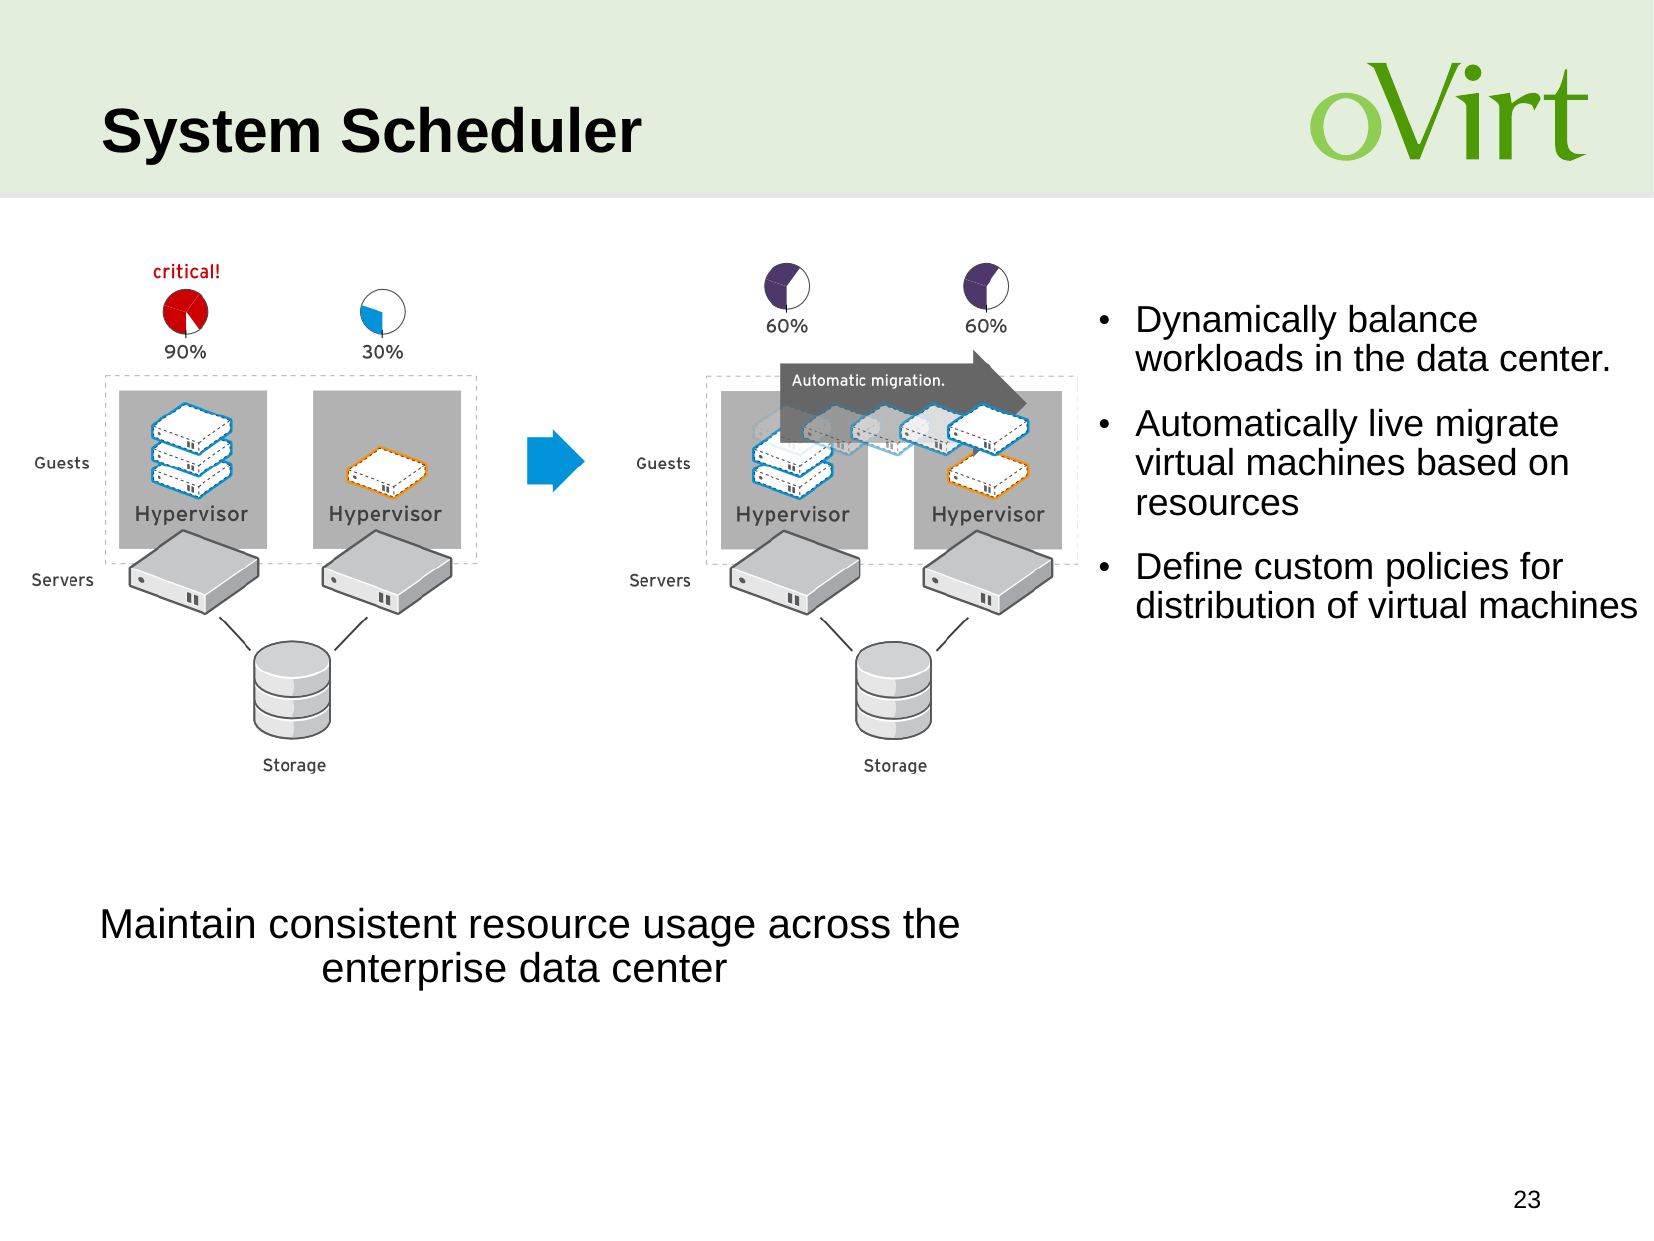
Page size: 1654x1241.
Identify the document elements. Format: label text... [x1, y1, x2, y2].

text_box Dynamically balance workloads in the data center. Automatically live migrate virtual machines based on resources Define custom policies for distribution of virtual machines [1083, 293, 1654, 635]
text_box Maintain consistent resource usage across the enterprise data center [68, 896, 993, 999]
picture [27, 261, 1078, 774]
title System Scheduler [86, 36, 1307, 225]
